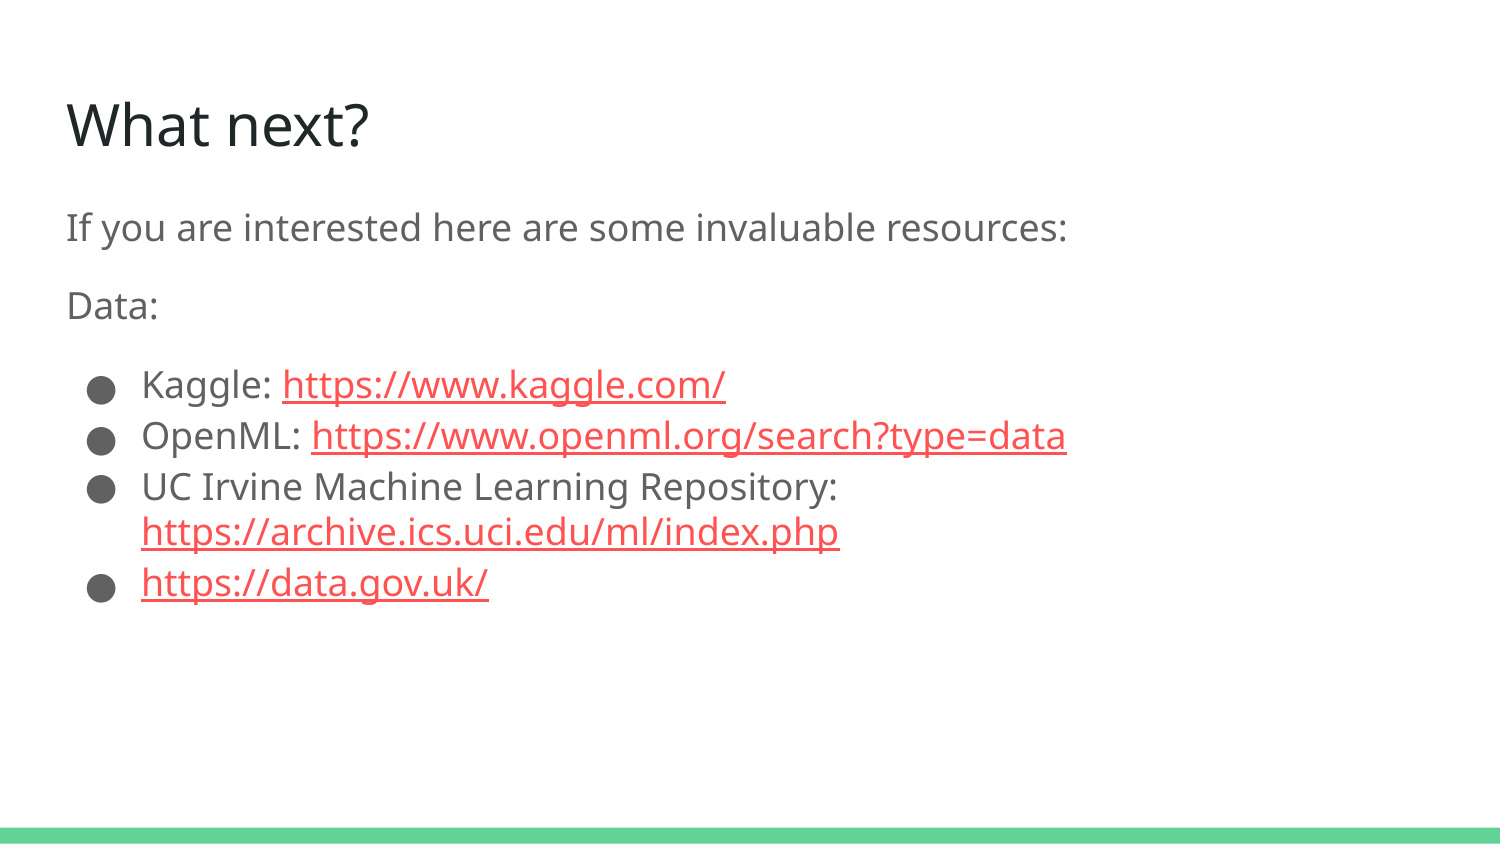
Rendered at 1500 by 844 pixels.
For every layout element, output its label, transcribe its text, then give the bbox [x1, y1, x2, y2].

list If you are interested here are some invaluable resources: Data: Kaggle: https://www.kaggle.com/ OpenML: https://www.openml.org/search?type=data UC Irvine Machine Learning Repository: https://archive.ics.uci.edu/ml/index.php https://data.gov.uk/ [51, 189, 1449, 750]
title What next? [51, 72, 1449, 167]
